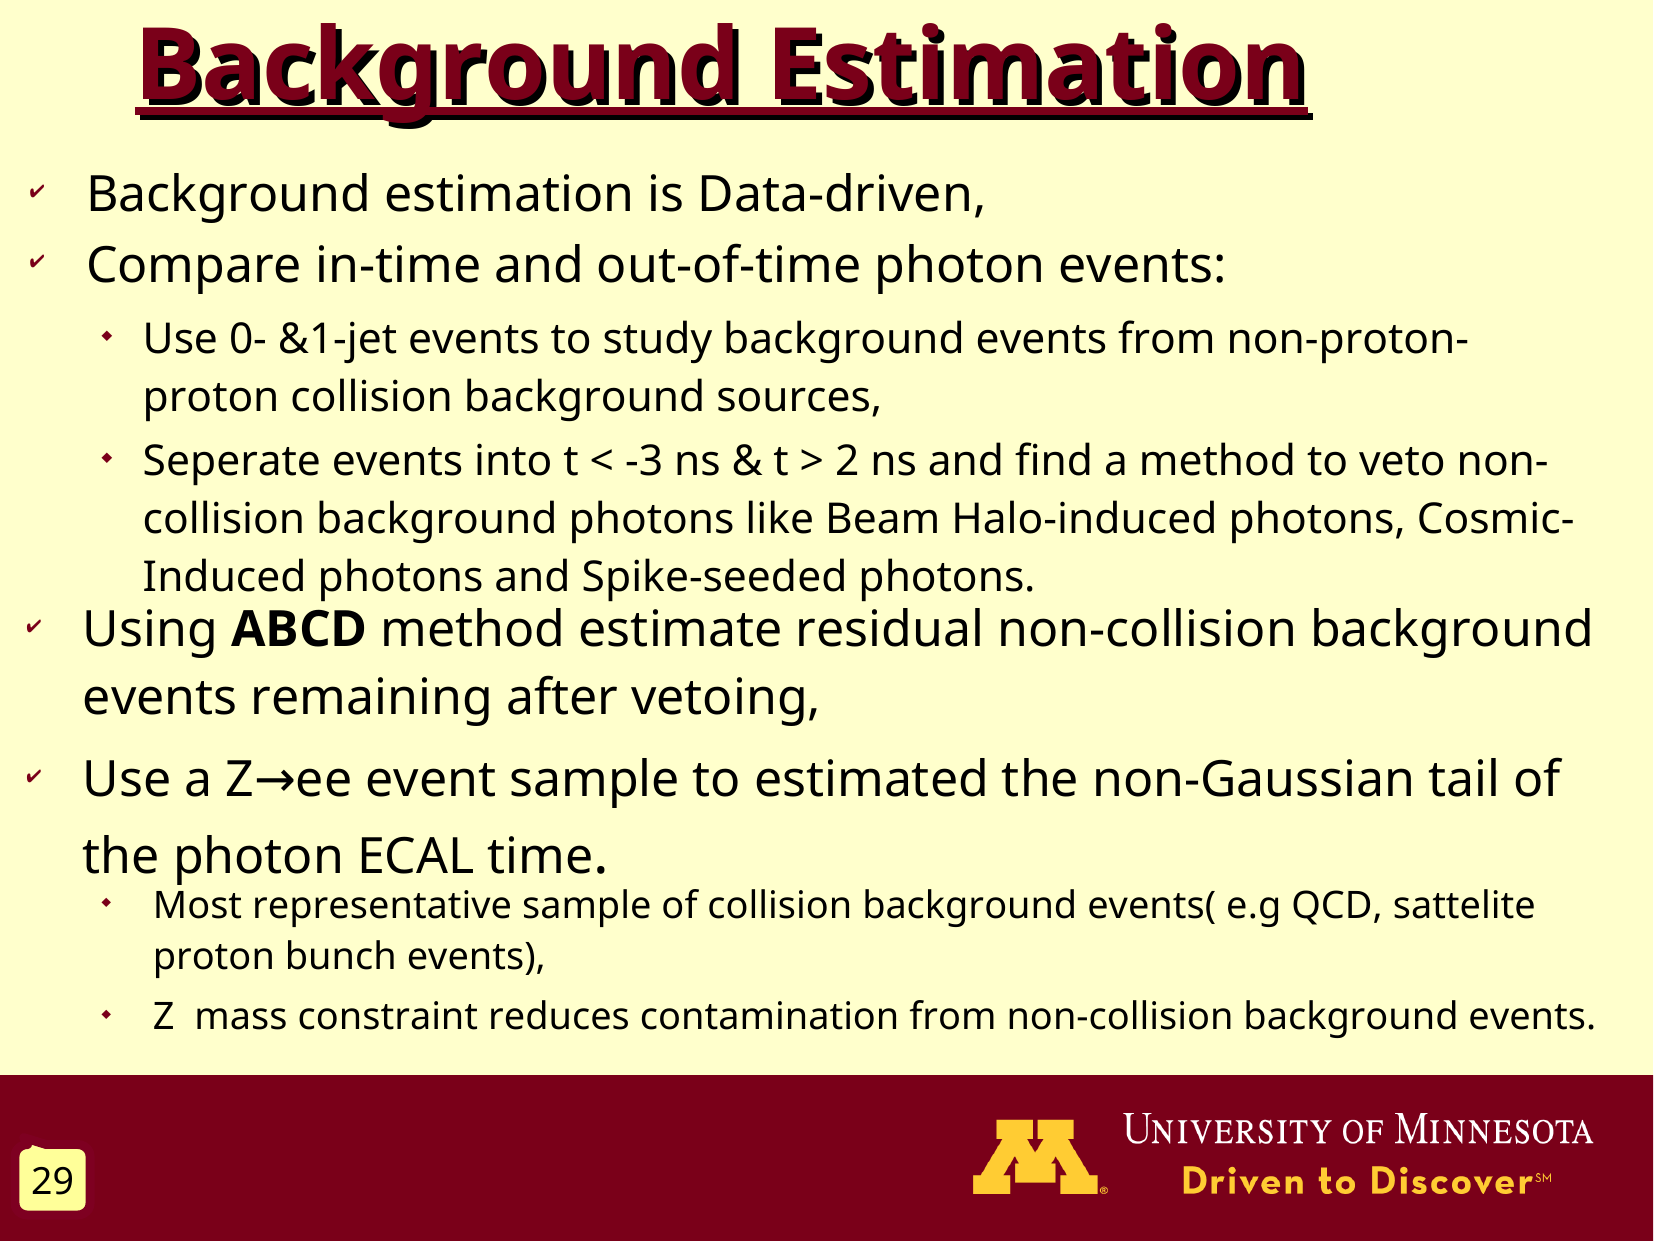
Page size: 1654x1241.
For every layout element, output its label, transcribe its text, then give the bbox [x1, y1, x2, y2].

picture [0, 1075, 1654, 1241]
list Most representative sample of collision background events( e.g QCD, sattelite proton bunch events), Z mass constraint reduces contamination from non-collision background events. [86, 870, 1636, 1096]
list Background estimation is Data-driven, [15, 150, 1639, 256]
list Using ABCD method estimate residual non-collision background events remaining after vetoing, [11, 585, 1636, 735]
text_box 29 [15, 1137, 91, 1216]
list Use a Z→ee event sample to estimated the non-Gaussian tail of the photon ECAL time. [11, 735, 1636, 904]
list Compare in-time and out-of-time photon events: [15, 256, 1639, 331]
title Background Estimation [120, 0, 1526, 128]
list Use 0- &1-jet events to study background events from non-proton-proton collision background sources, Seperate events into t < -3 ns & t > 2 ns and find a method to veto non-collision background photons like Beam Halo-induced photons, Cosmic-Induced photons and Spike-seeded photons. [86, 300, 1621, 585]
